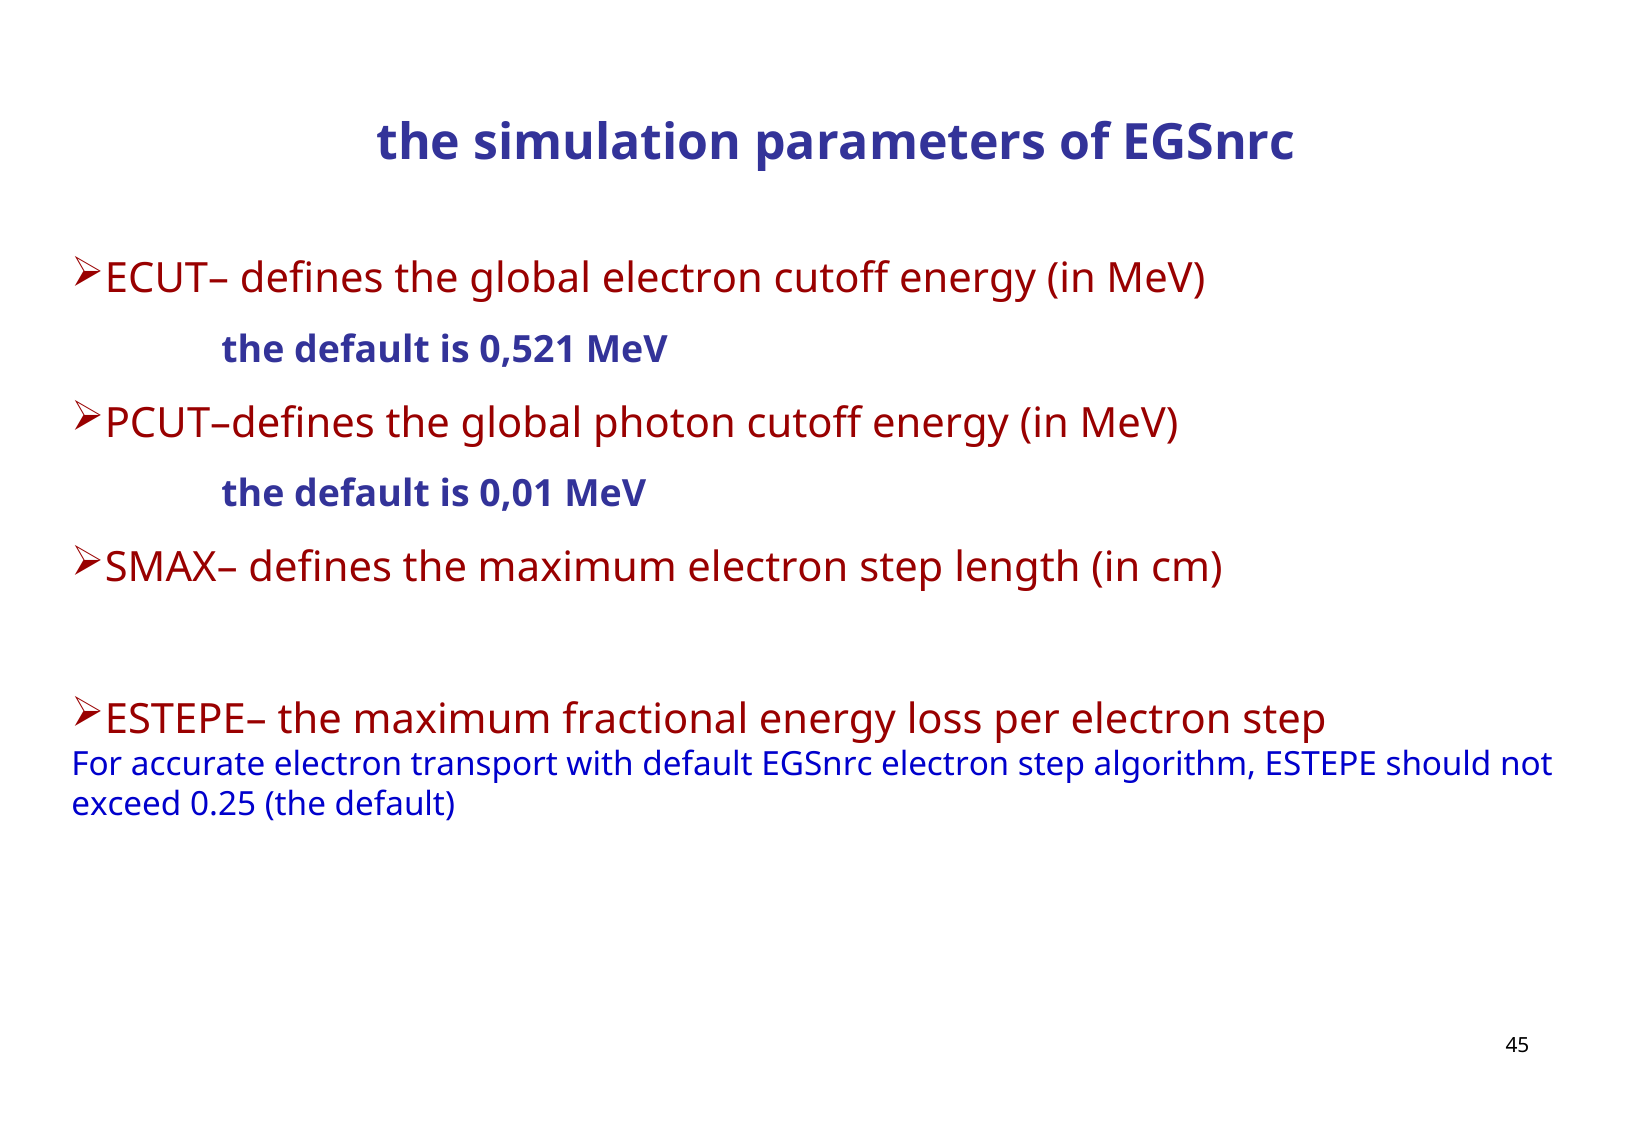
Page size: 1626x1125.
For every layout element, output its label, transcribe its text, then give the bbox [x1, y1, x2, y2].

text_box the simulation parameters of EGSnrc [80, 101, 1593, 178]
text_box ECUT– defines the global electron cutoff energy (in MeV) the default is 0,521 MeV PCUT–defines the global photon cutoff energy (in MeV) the default is 0,01 MeV SMAX– defines the maximum electron step length (in cm) ESTEPE– the maximum fractional energy loss per electron step For accurate electron transport with default EGSnrc electron step algorithm, ESTEPE should not exceed 0.25 (the default) [56, 243, 1581, 830]
